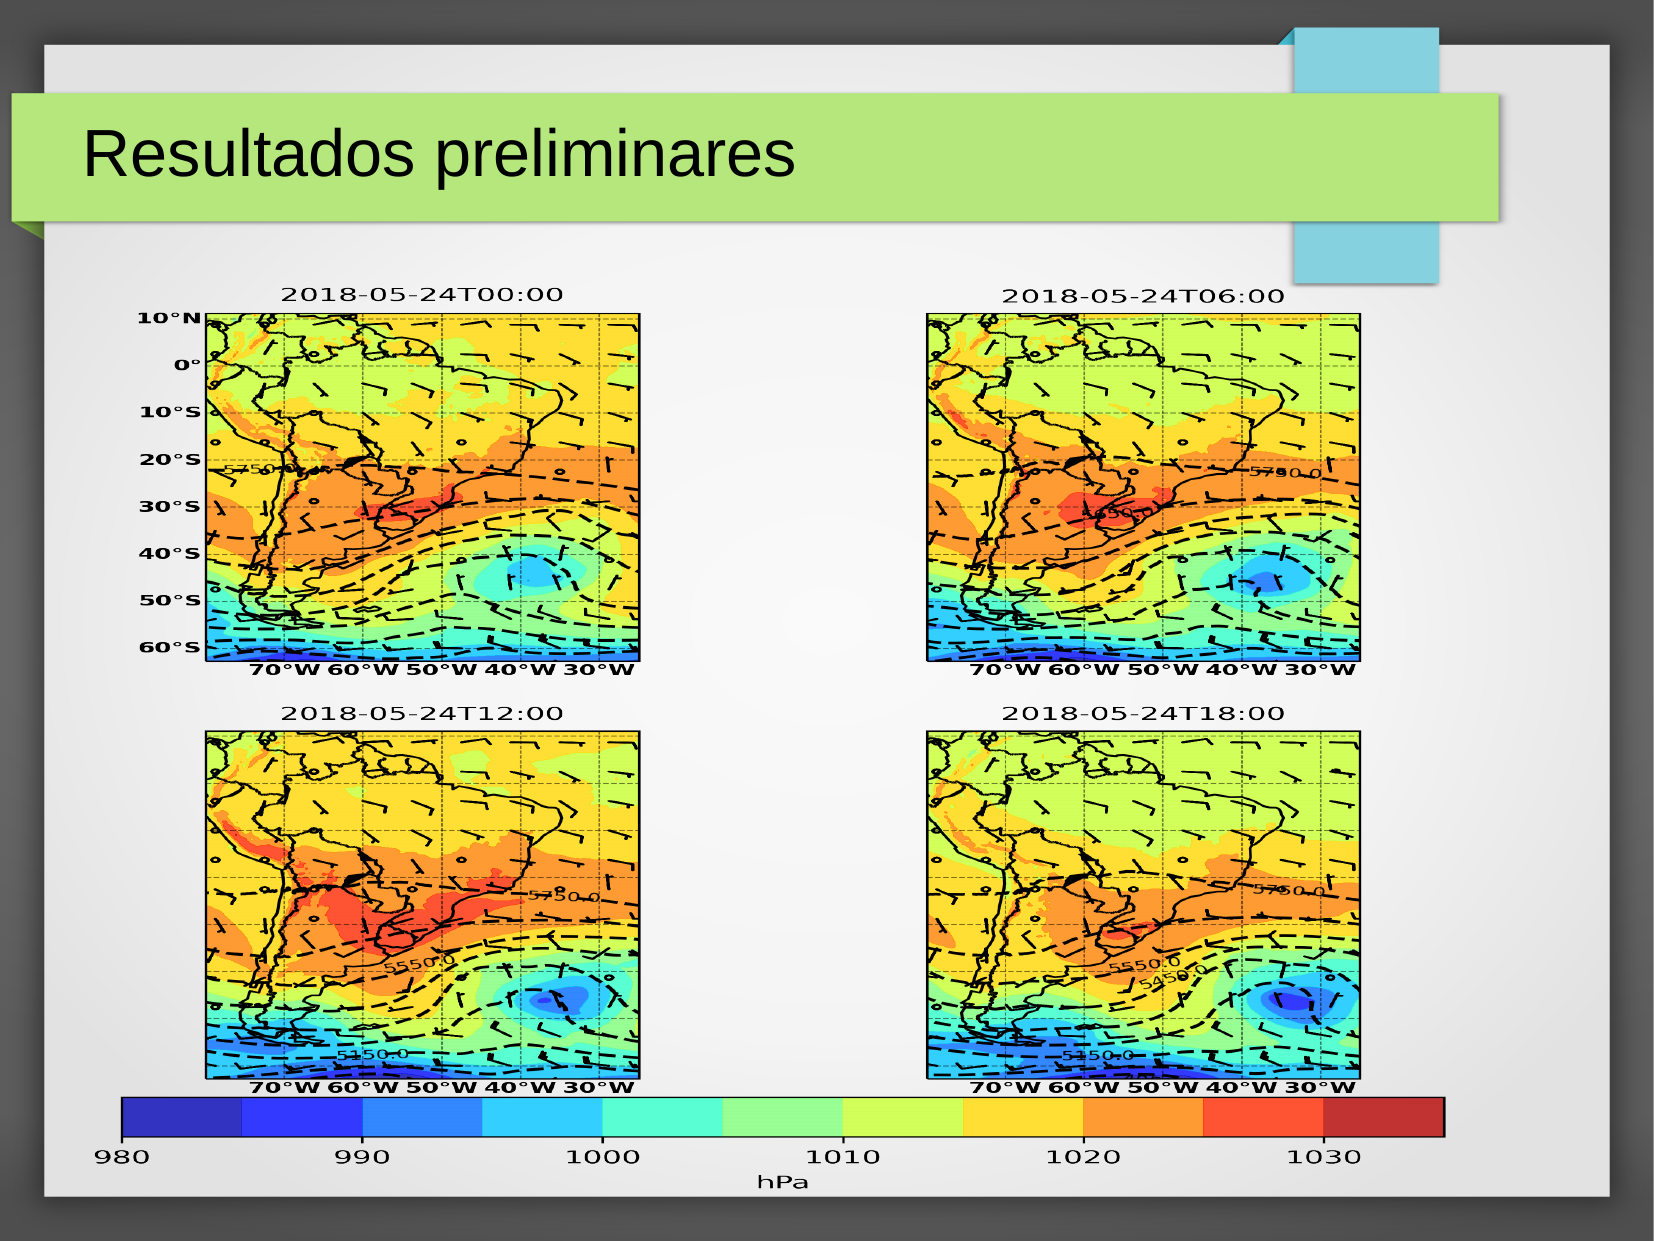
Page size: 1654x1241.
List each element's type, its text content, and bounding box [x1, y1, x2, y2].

picture [0, 0, 1654, 1241]
title Resultados preliminares [82, 94, 1264, 213]
